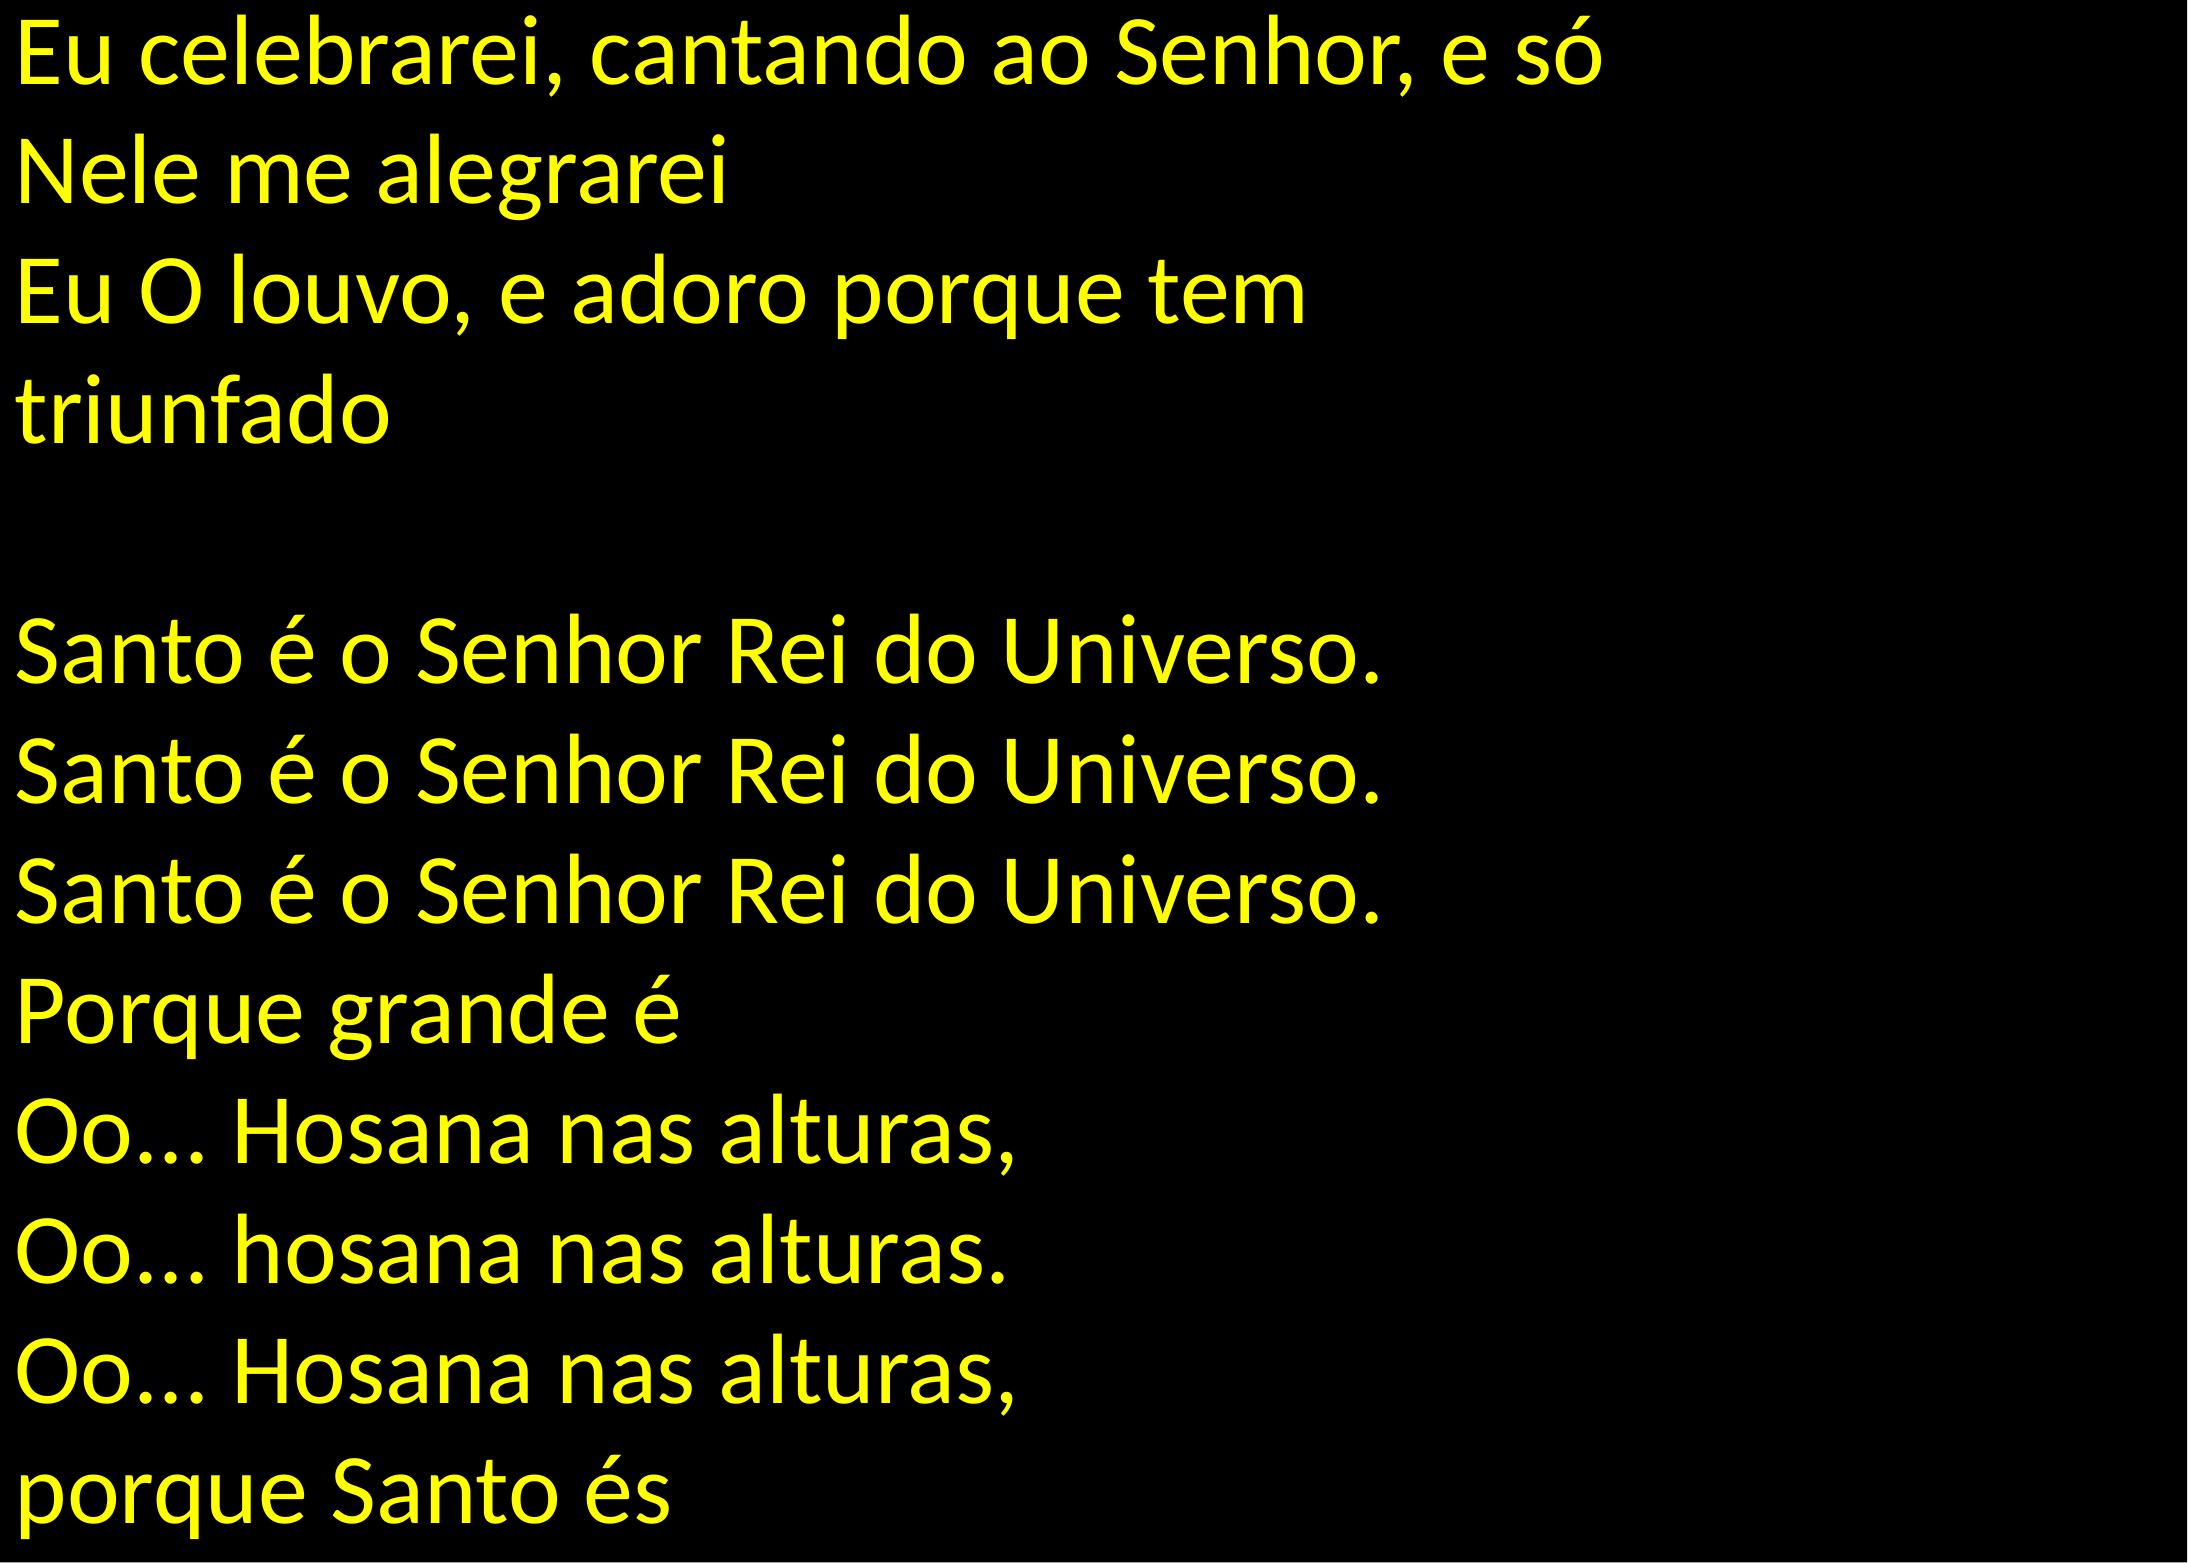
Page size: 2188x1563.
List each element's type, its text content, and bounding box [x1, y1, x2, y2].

text_box Eu celebrarei, cantando ao Senhor, e só Nele me alegrarei Eu O louvo, e adoro porque tem triunfado Santo é o Senhor Rei do Universo. Santo é o Senhor Rei do Universo. Santo é o Senhor Rei do Universo. Porque grande é Oo... Hosana nas alturas, Oo... hosana nas alturas. Oo... Hosana nas alturas, porque Santo és [0, 0, 2188, 1563]
